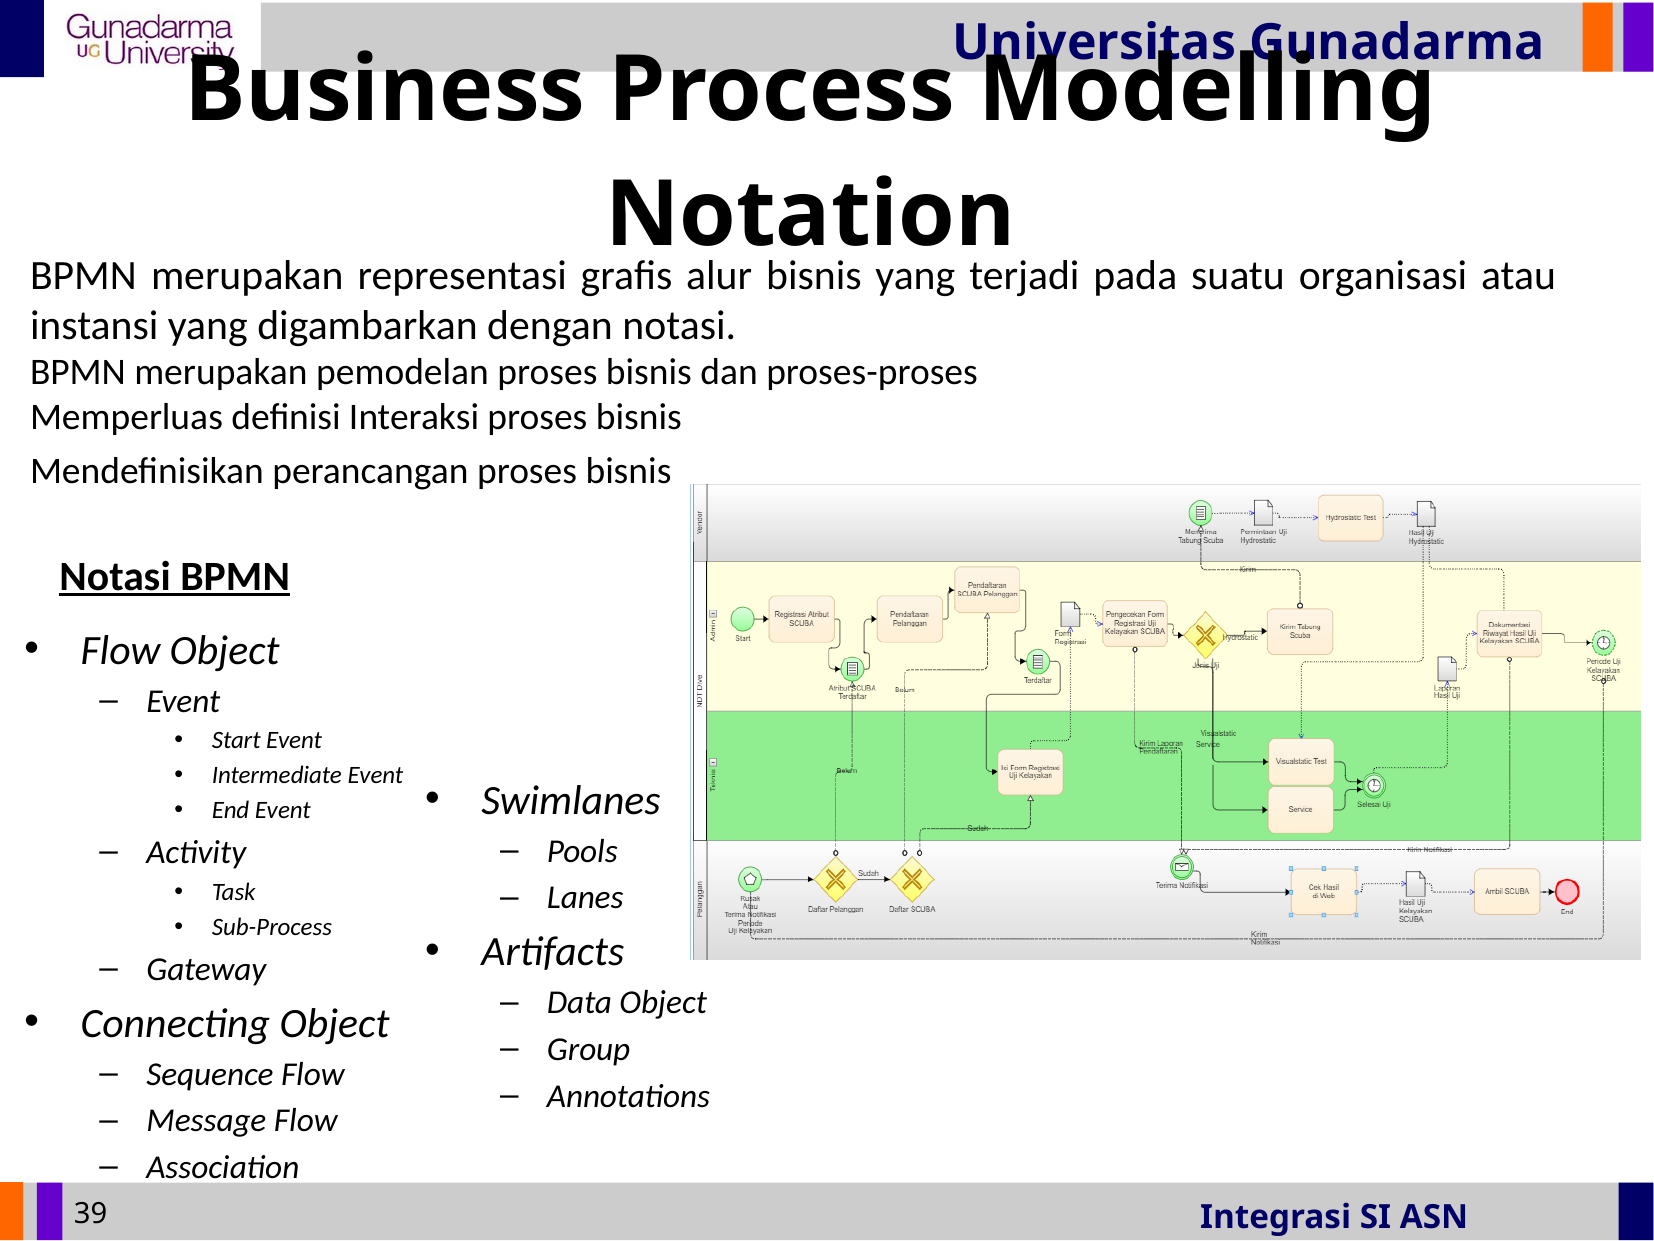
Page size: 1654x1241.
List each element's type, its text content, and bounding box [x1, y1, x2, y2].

title Business Process Modelling Notation [30, 37, 1592, 258]
list BPMN merupakan representasi grafis alur bisnis yang terjadi pada suatu organisasi atau instansi yang digambarkan dengan notasi. BPMN merupakan pemodelan proses bisnis dan proses-proses Memperluas definisi Interaksi proses bisnis Mendefinisikan perancangan proses bisnis [15, 240, 1572, 392]
picture [690, 484, 1641, 961]
text_box Notasi BPMN [44, 532, 375, 614]
picture [65, 0, 235, 37]
text_box Flow Object Event Start Event Intermediate Event End Event Activity Task Sub-Process Gateway Connecting Object Sequence Flow Message Flow Association [9, 614, 436, 1136]
text_box Swimlanes Pools Lanes Artifacts Data Object Group Annotations [410, 764, 736, 1183]
